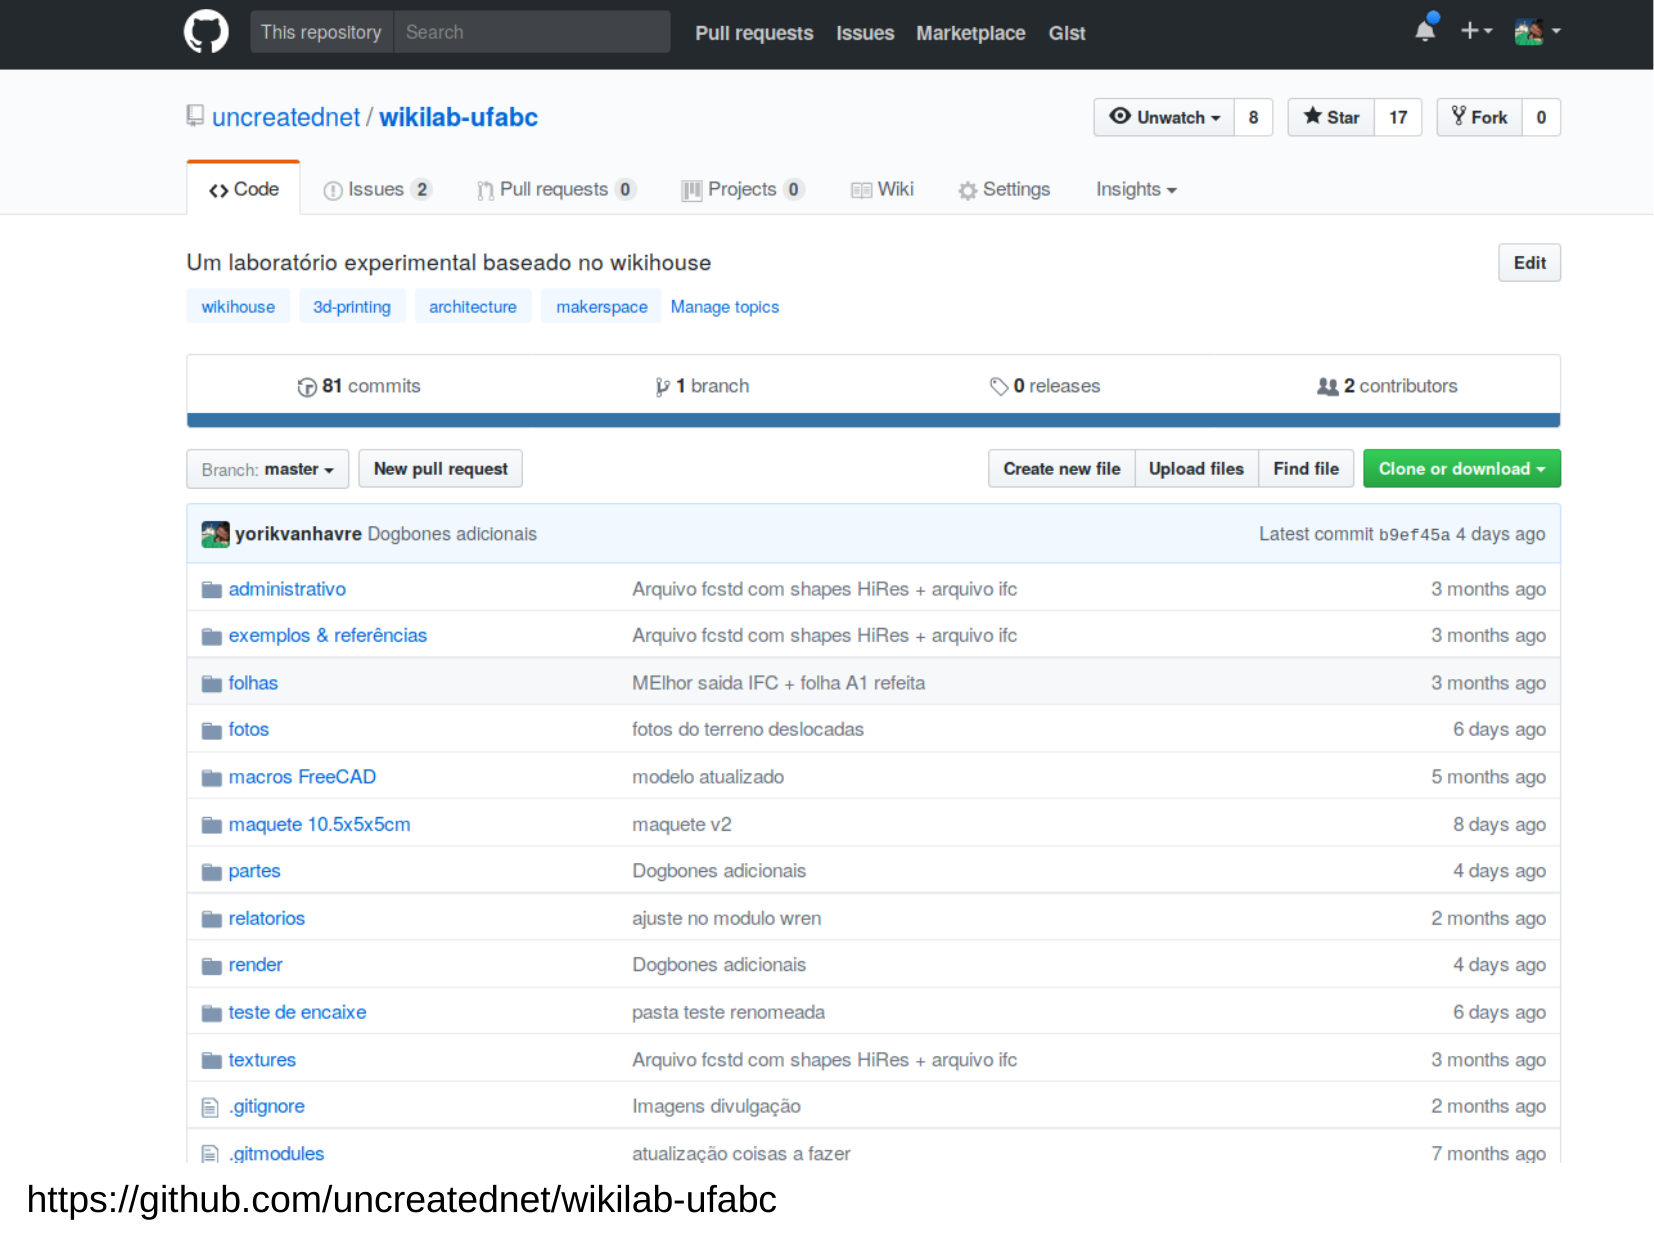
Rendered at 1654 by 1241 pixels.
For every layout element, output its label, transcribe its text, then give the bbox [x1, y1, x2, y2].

text_box https://github.com/uncreatednet/wikilab-ufabc [11, 1171, 793, 1229]
picture [0, 0, 1654, 1163]
